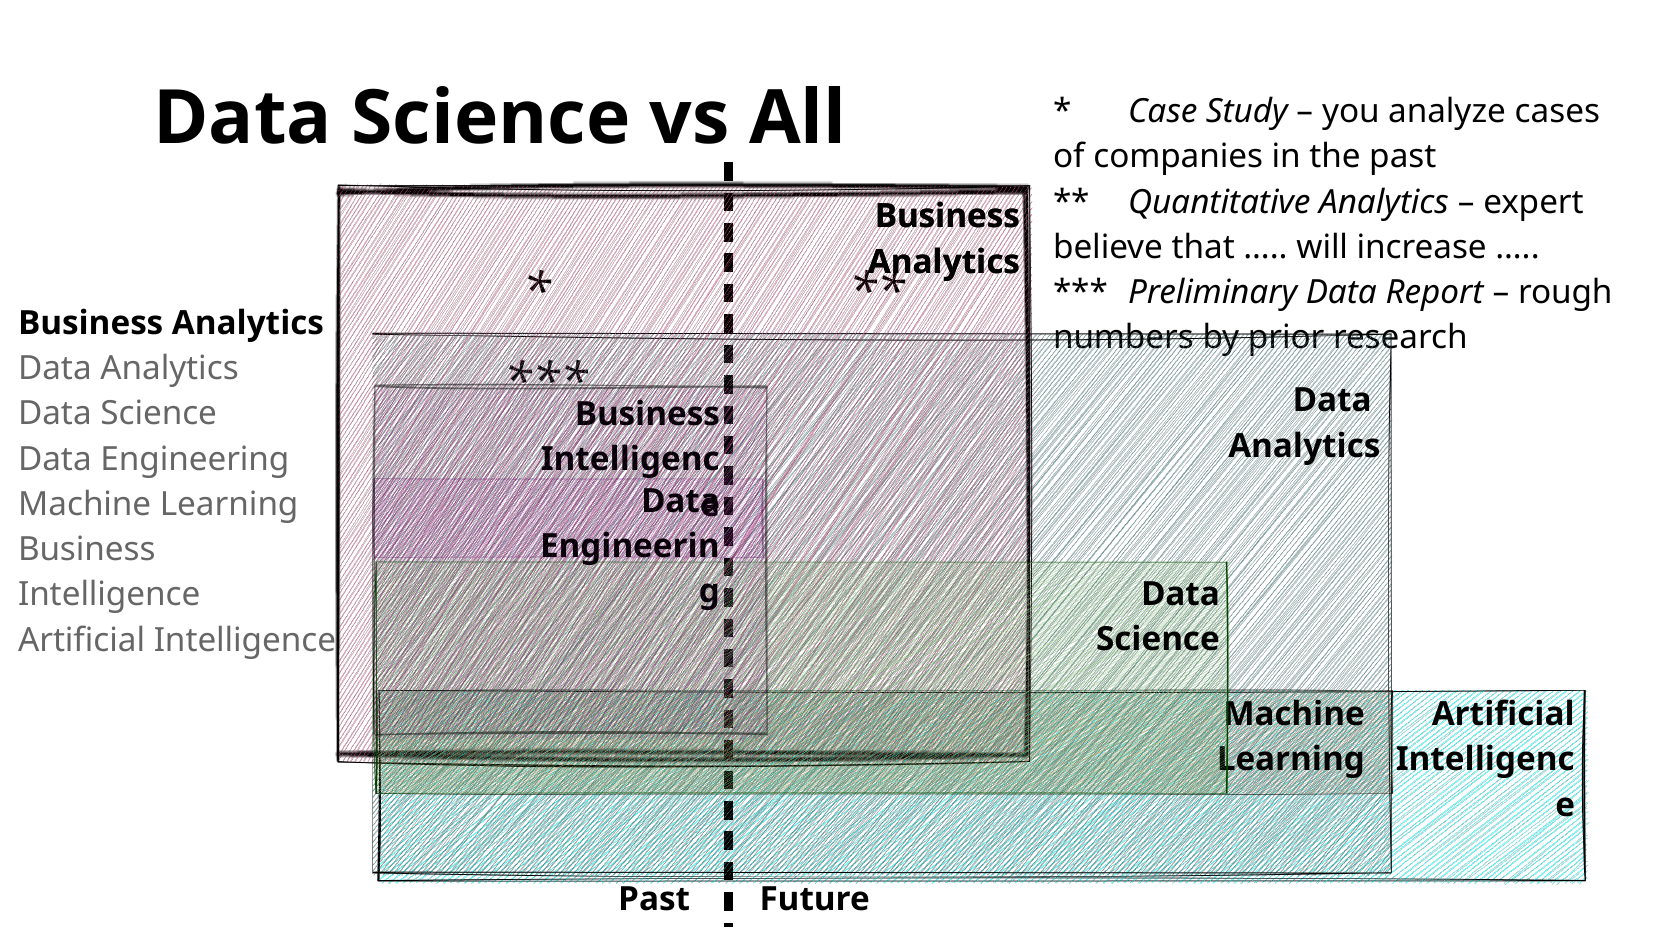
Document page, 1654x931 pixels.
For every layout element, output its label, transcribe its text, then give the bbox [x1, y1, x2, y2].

text_box Past [600, 878, 691, 919]
text_box Future [753, 874, 871, 919]
picture [327, 169, 1591, 886]
text_box Business Analytics Data Analytics Data Science Data Engineering Machine Learning Business Intelligence Artificial Intelligence [18, 208, 327, 631]
text_box Data Analytics [1220, 376, 1381, 466]
text_box Artificial Intelligence [1385, 690, 1576, 706]
picture [1440, 706, 1445, 715]
title Data Science vs All [82, 37, 1571, 193]
text_box Machine Learning [1231, 690, 1366, 779]
text_box * Case Study – you analyze cases of companies in the past ** Quantitative Analytics – expert believe that ….. will increase ….. *** Preliminary Data Report – rough numbers by prior research [1053, 87, 1636, 284]
text_box Data Science [1094, 570, 1220, 659]
text_box Business Analytics [720, 192, 1021, 241]
